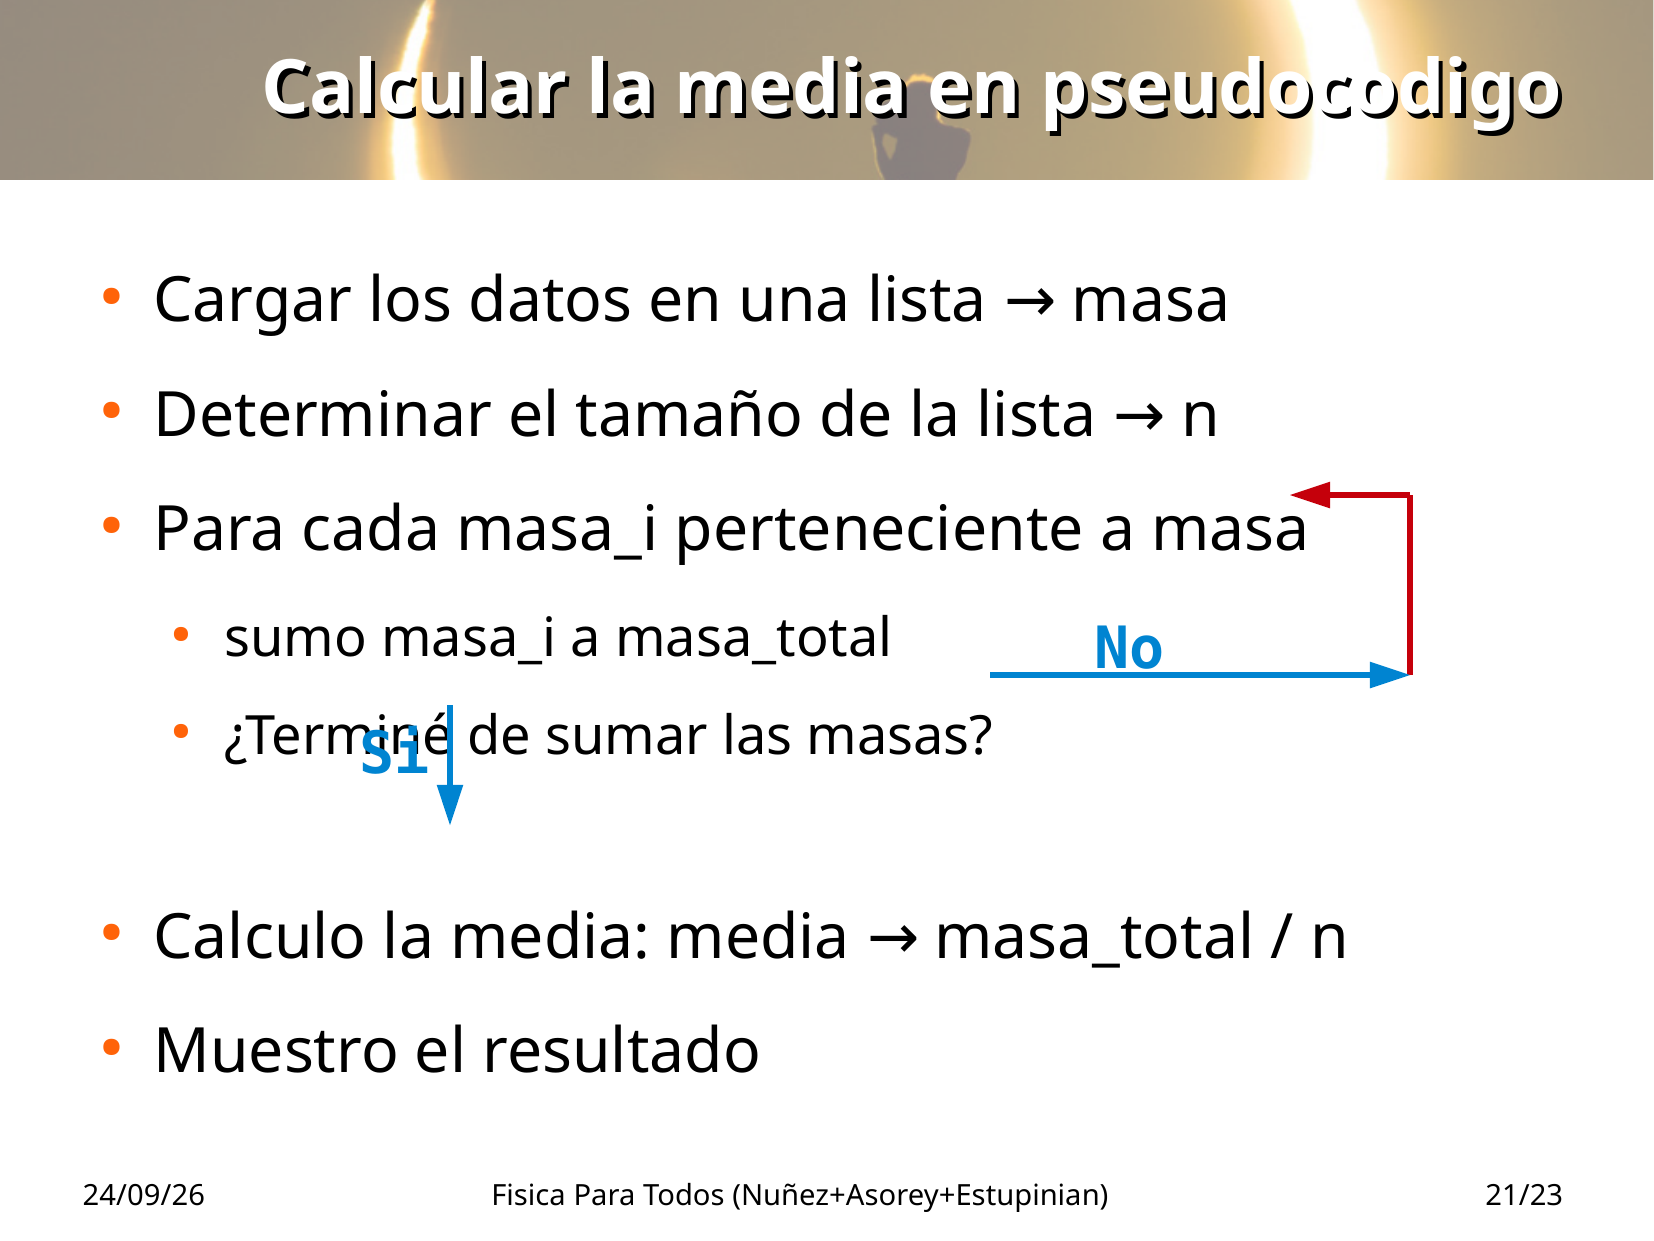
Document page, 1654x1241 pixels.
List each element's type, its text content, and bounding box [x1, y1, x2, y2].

list Cargar los datos en una lista → masa Determinar el tamaño de la lista → n Para cada masa_i perteneciente a masa sumo masa_i a masa_total ¿Terminé de sumar las masas? Calculo la media: media → masa_total / n Muestro el resultado [82, 255, 1571, 1156]
text_box Si [345, 712, 447, 796]
text_box No [1080, 607, 1186, 691]
title Calcular la media en pseudocodigo [75, 19, 1564, 151]
picture [0, 0, 1654, 180]
